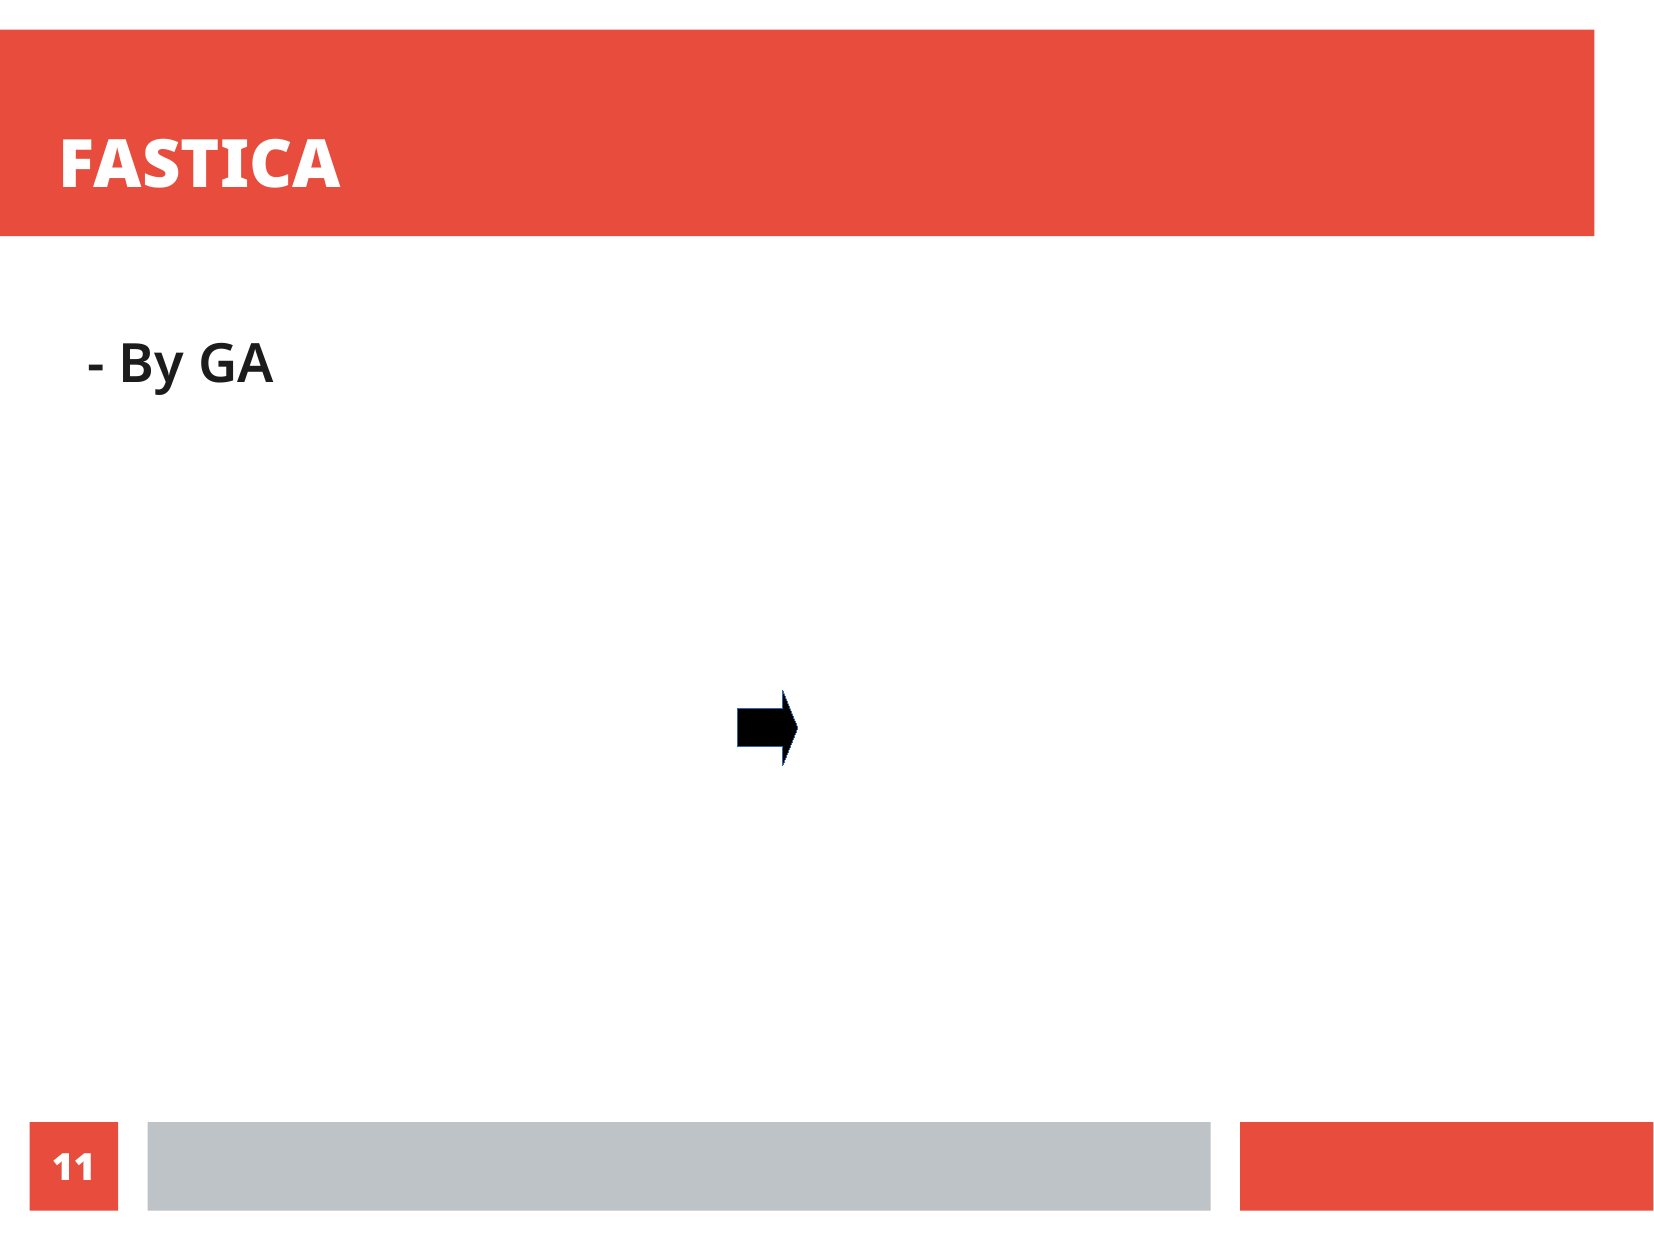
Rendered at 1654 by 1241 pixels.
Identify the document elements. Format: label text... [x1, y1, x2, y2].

title FASTICA [59, 59, 1595, 207]
list - By GA [59, 324, 1565, 1093]
text_box [737, 690, 798, 766]
